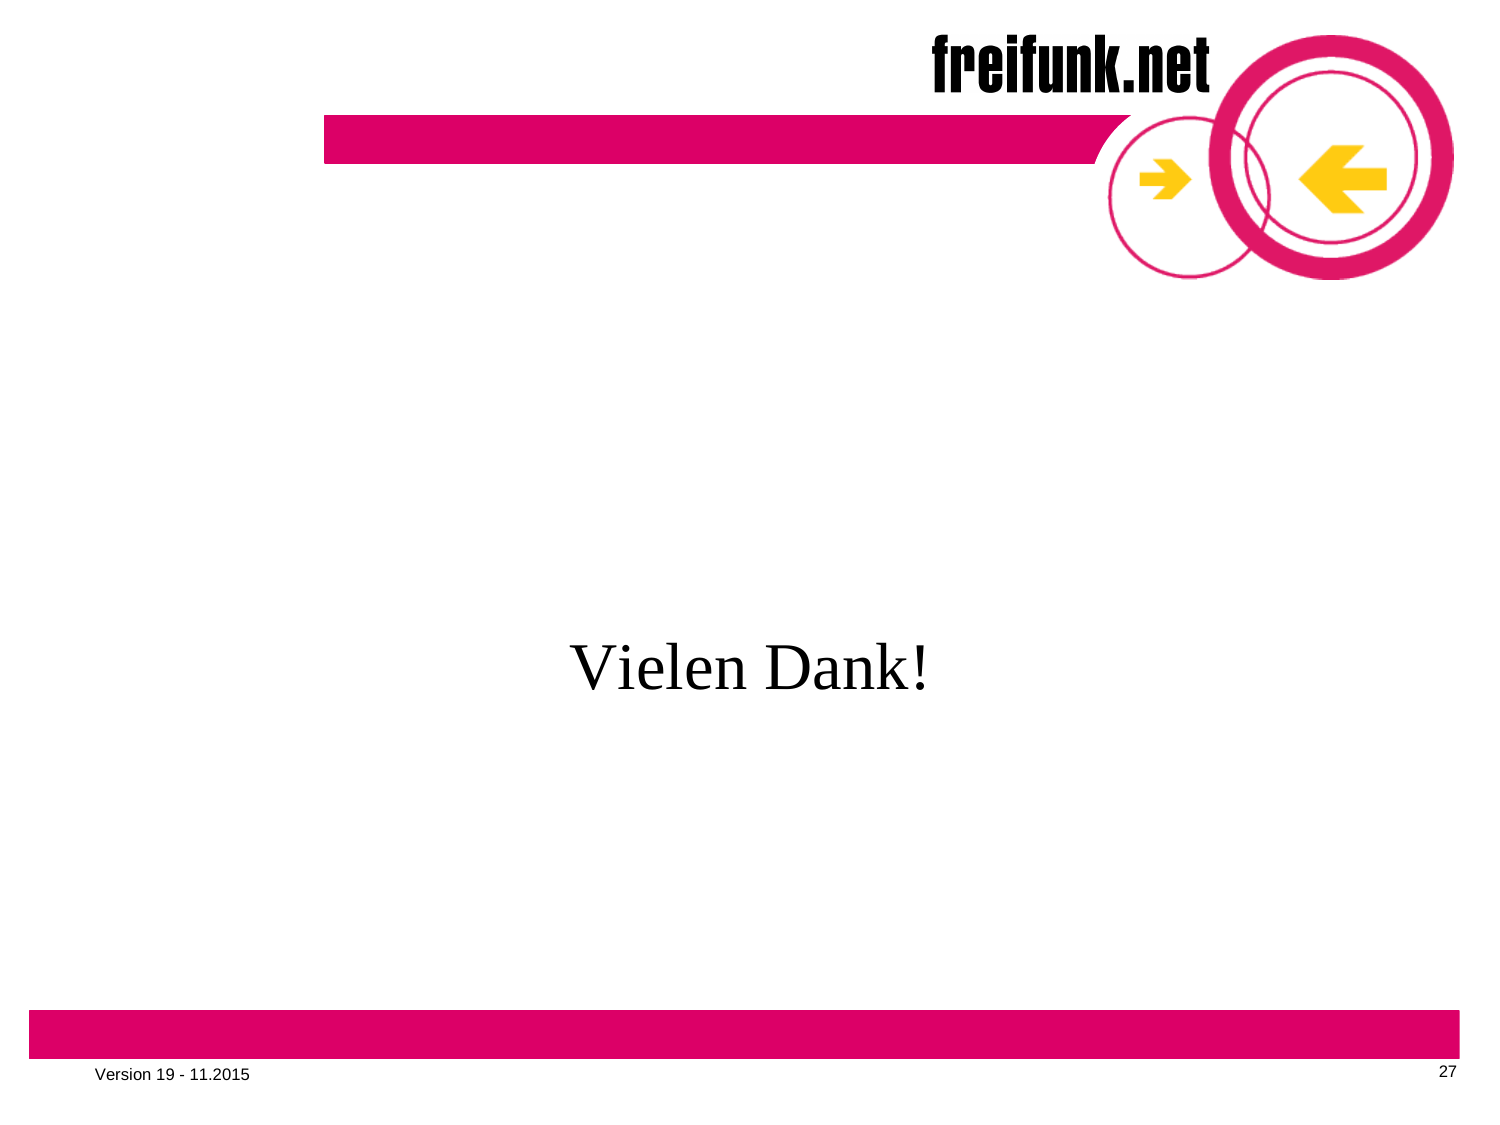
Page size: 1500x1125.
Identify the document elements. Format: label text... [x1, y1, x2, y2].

subtitle Vielen Dank! [110, 312, 1392, 1022]
picture [932, 34, 1454, 280]
